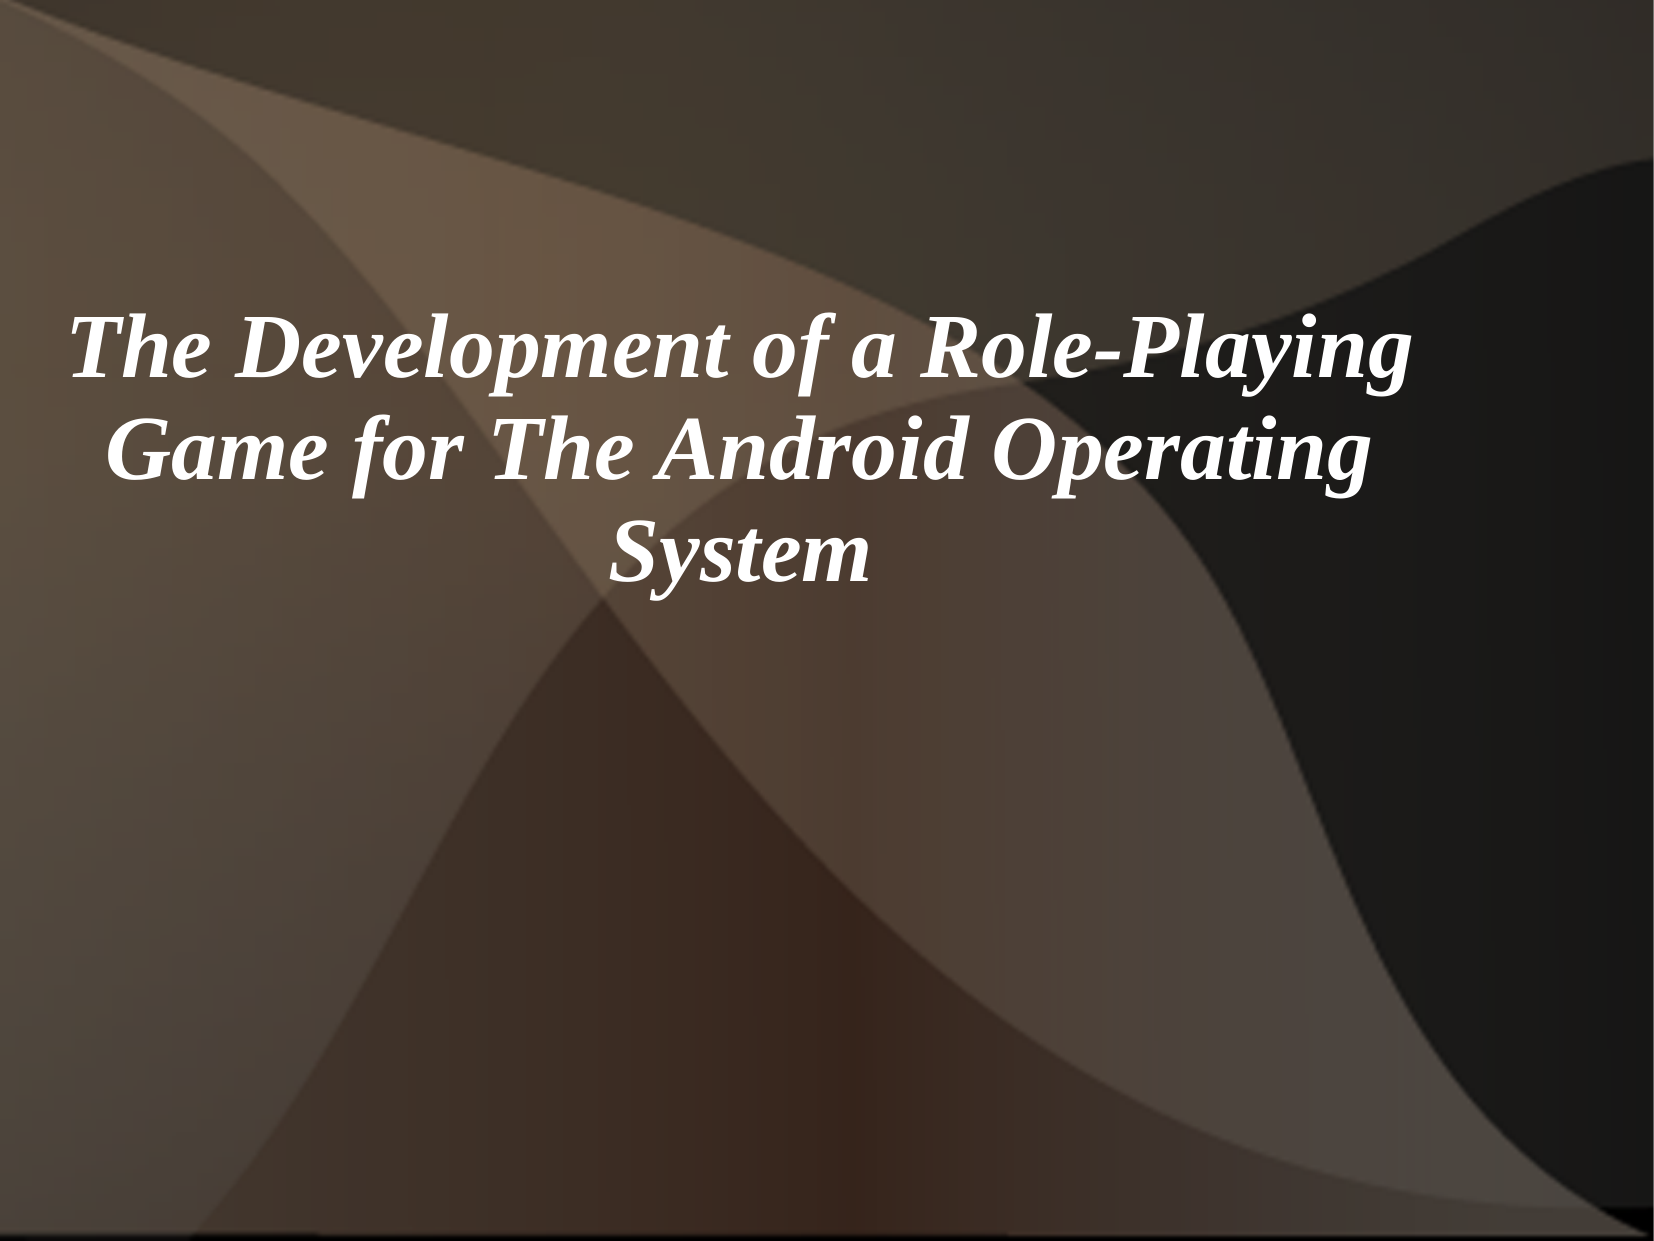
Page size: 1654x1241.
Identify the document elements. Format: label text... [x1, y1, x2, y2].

picture [0, 0, 1654, 1241]
title The Development of a Role-Playing Game for The Android Operating System [0, 296, 1486, 601]
